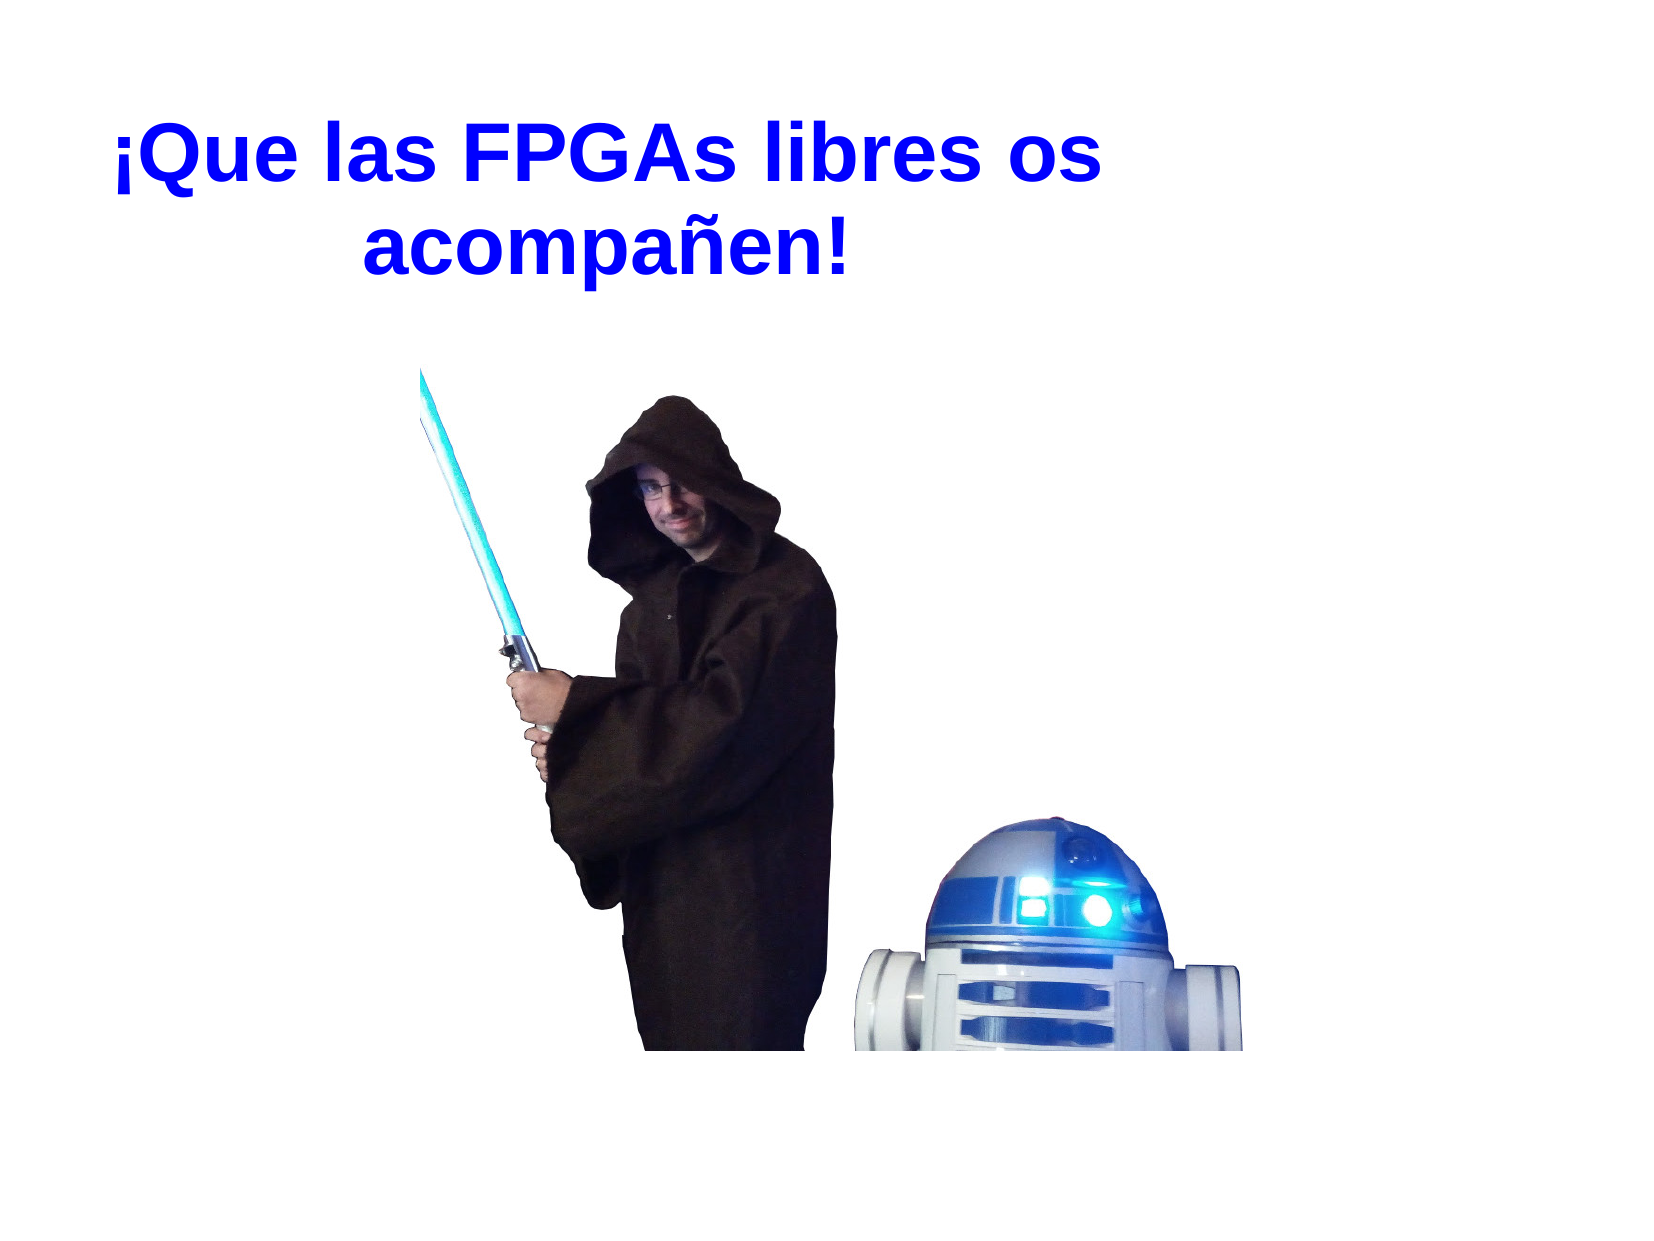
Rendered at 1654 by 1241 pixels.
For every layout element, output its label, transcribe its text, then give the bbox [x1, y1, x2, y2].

picture [420, 341, 1274, 1051]
text_box ¡Que las FPGAs libres os acompañen! [90, 99, 1126, 301]
